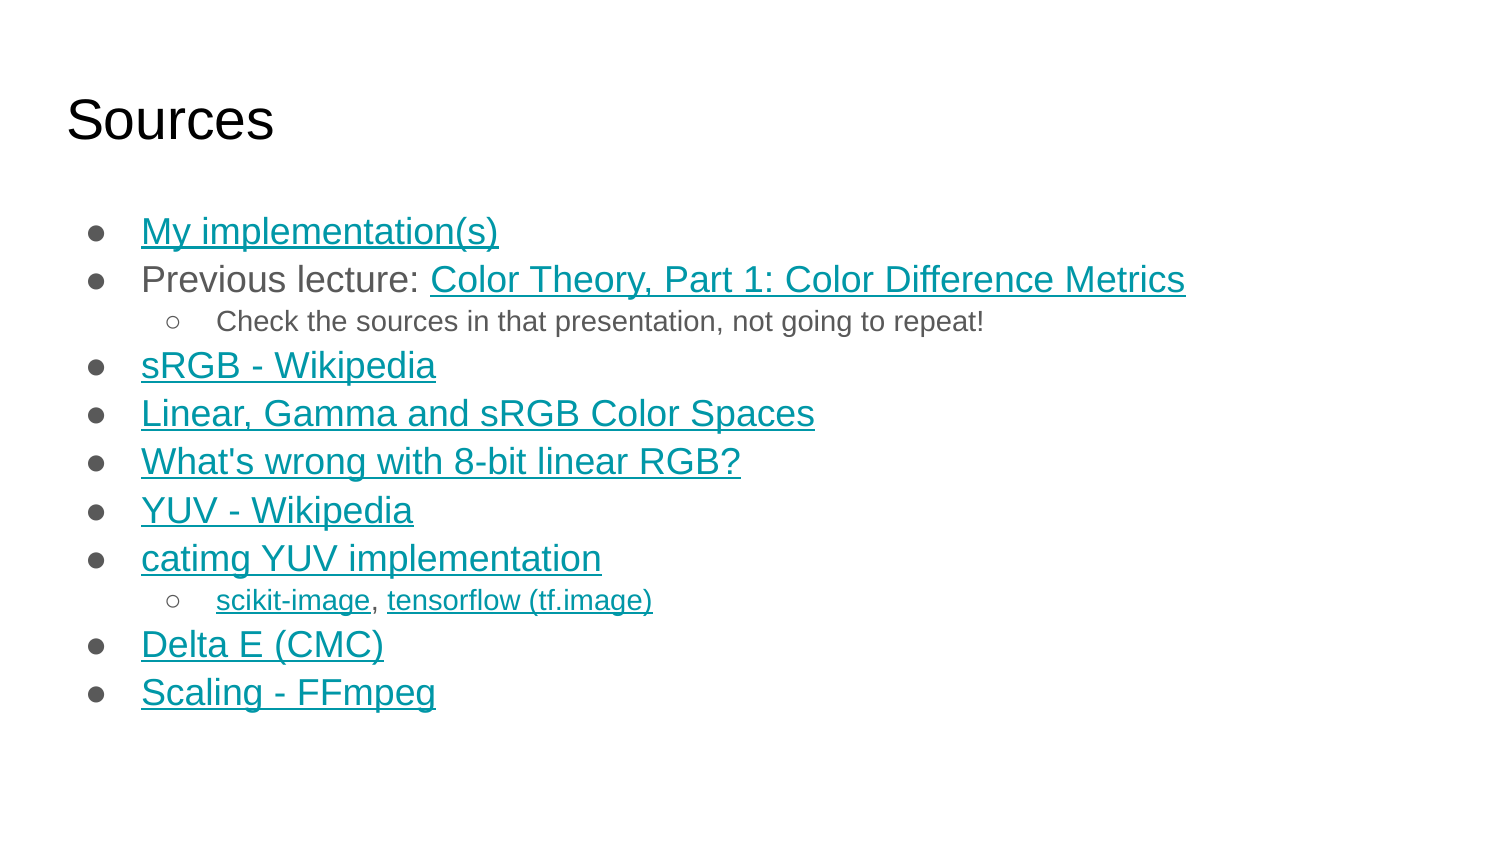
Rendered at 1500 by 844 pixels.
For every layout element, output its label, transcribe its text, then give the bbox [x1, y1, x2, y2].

title Sources [51, 72, 1449, 167]
list My implementation(s) Previous lecture: Color Theory, Part 1: Color Difference Metrics Check the sources in that presentation, not going to repeat! sRGB - Wikipedia Linear, Gamma and sRGB Color Spaces What's wrong with 8-bit linear RGB? YUV - Wikipedia catimg YUV implementation scikit-image, tensorflow (tf.image) Delta E (CMC) Scaling - FFmpeg [51, 189, 1449, 804]
